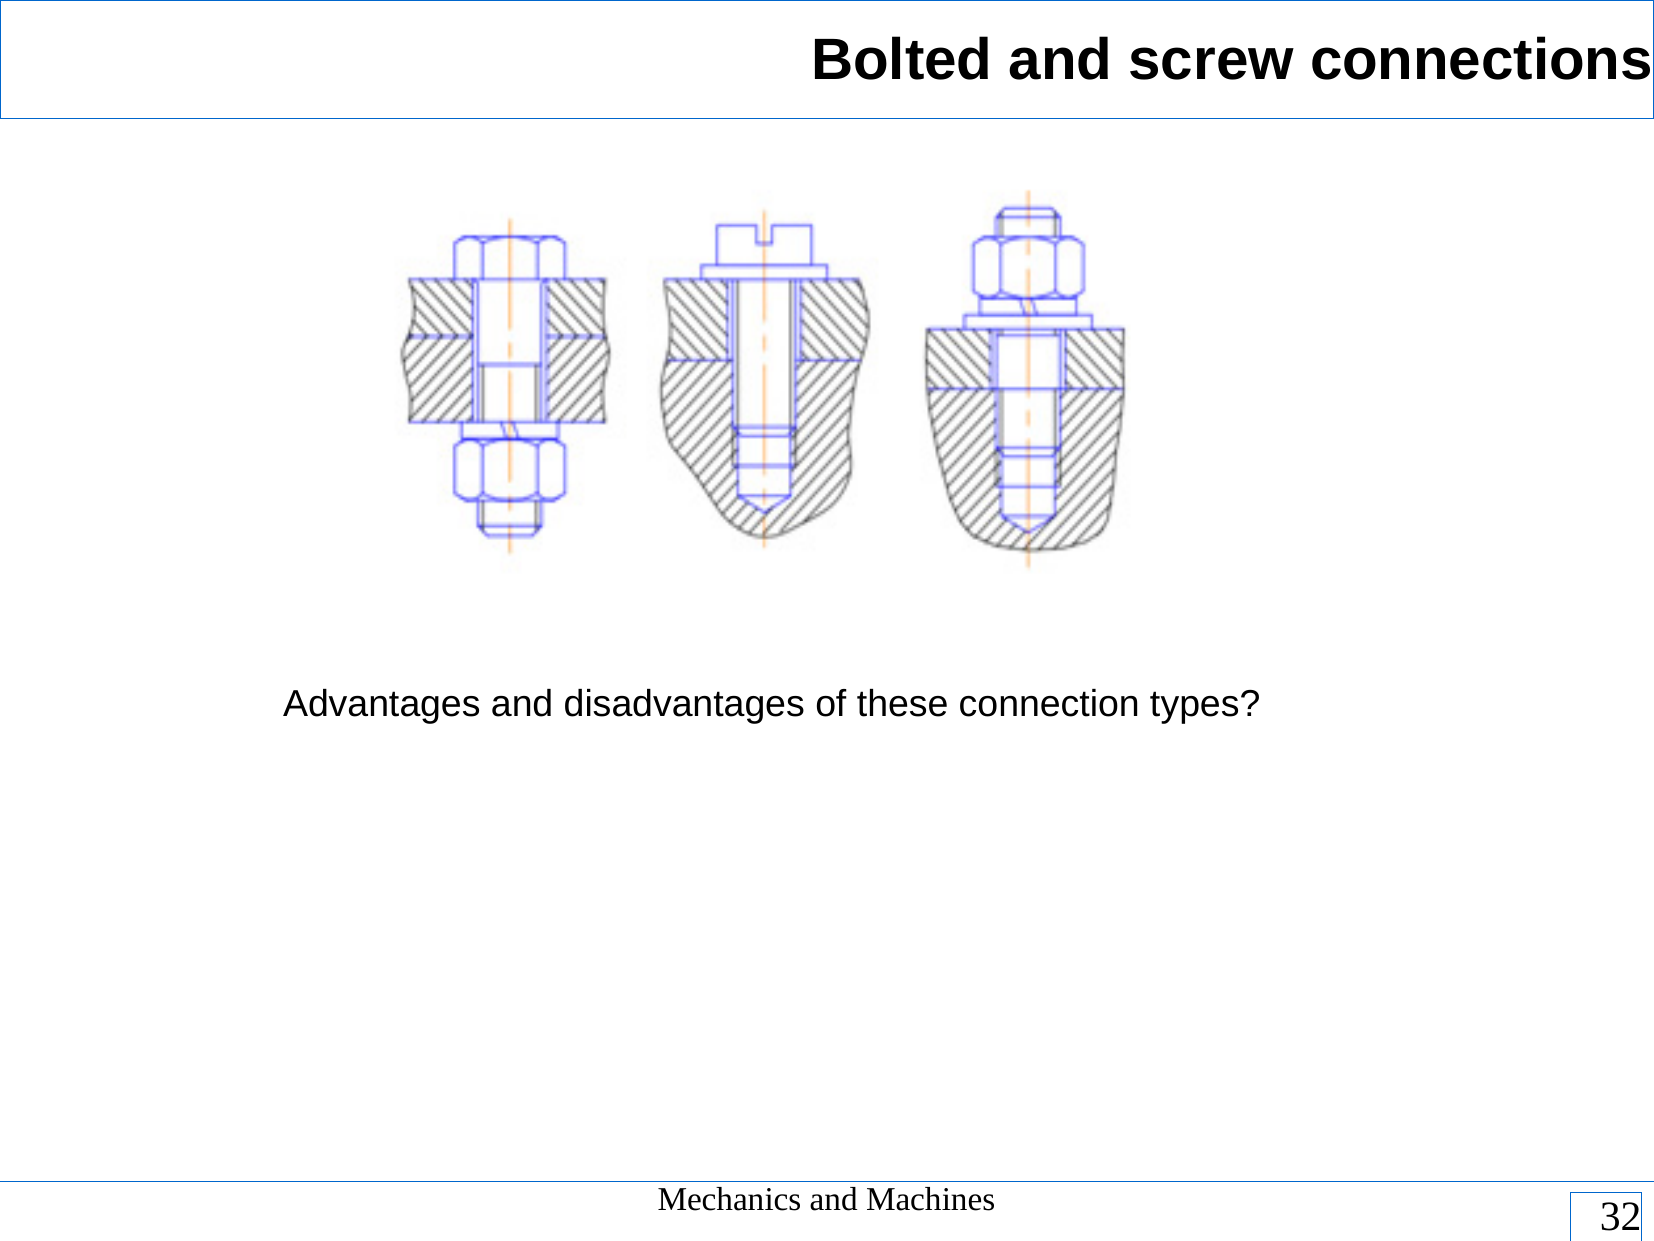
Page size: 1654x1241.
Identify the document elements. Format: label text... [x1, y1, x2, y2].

text_box Advantages and disadvantages of these connection types? [268, 675, 1276, 732]
picture [375, 180, 1186, 586]
title Bolted and screw connections [0, 0, 1654, 119]
